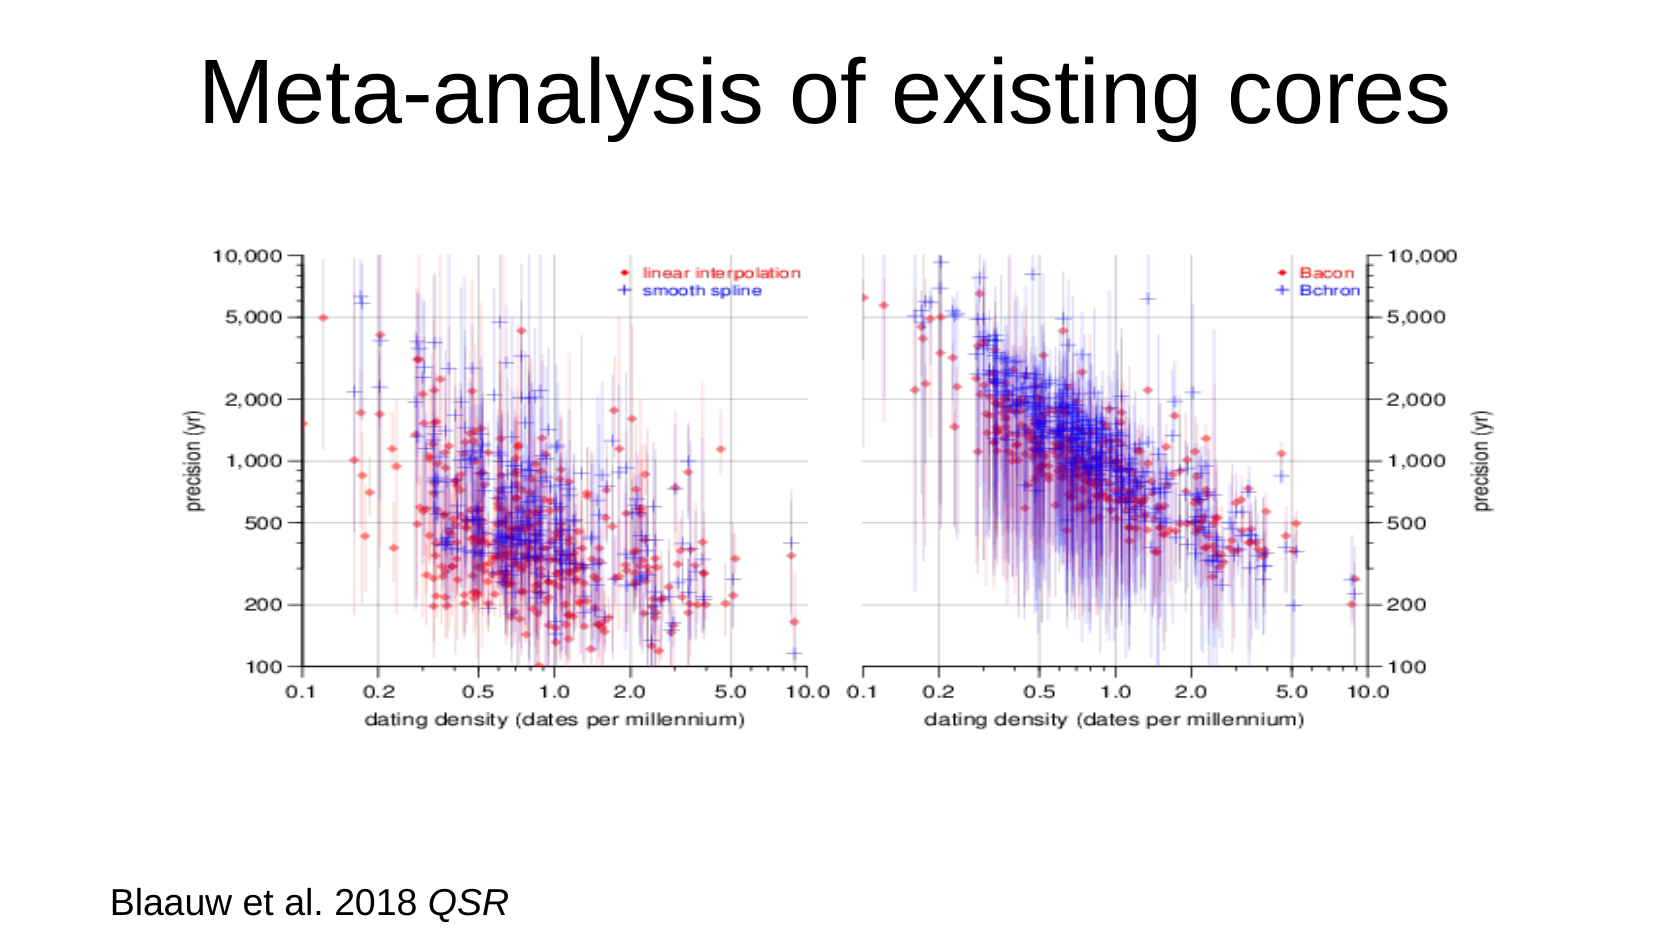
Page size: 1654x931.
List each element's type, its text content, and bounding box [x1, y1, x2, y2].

text_box Meta-analysis of existing cores [82, 37, 1570, 192]
picture [177, 236, 1494, 740]
text_box Blaauw et al. 2018 QSR [94, 870, 524, 931]
